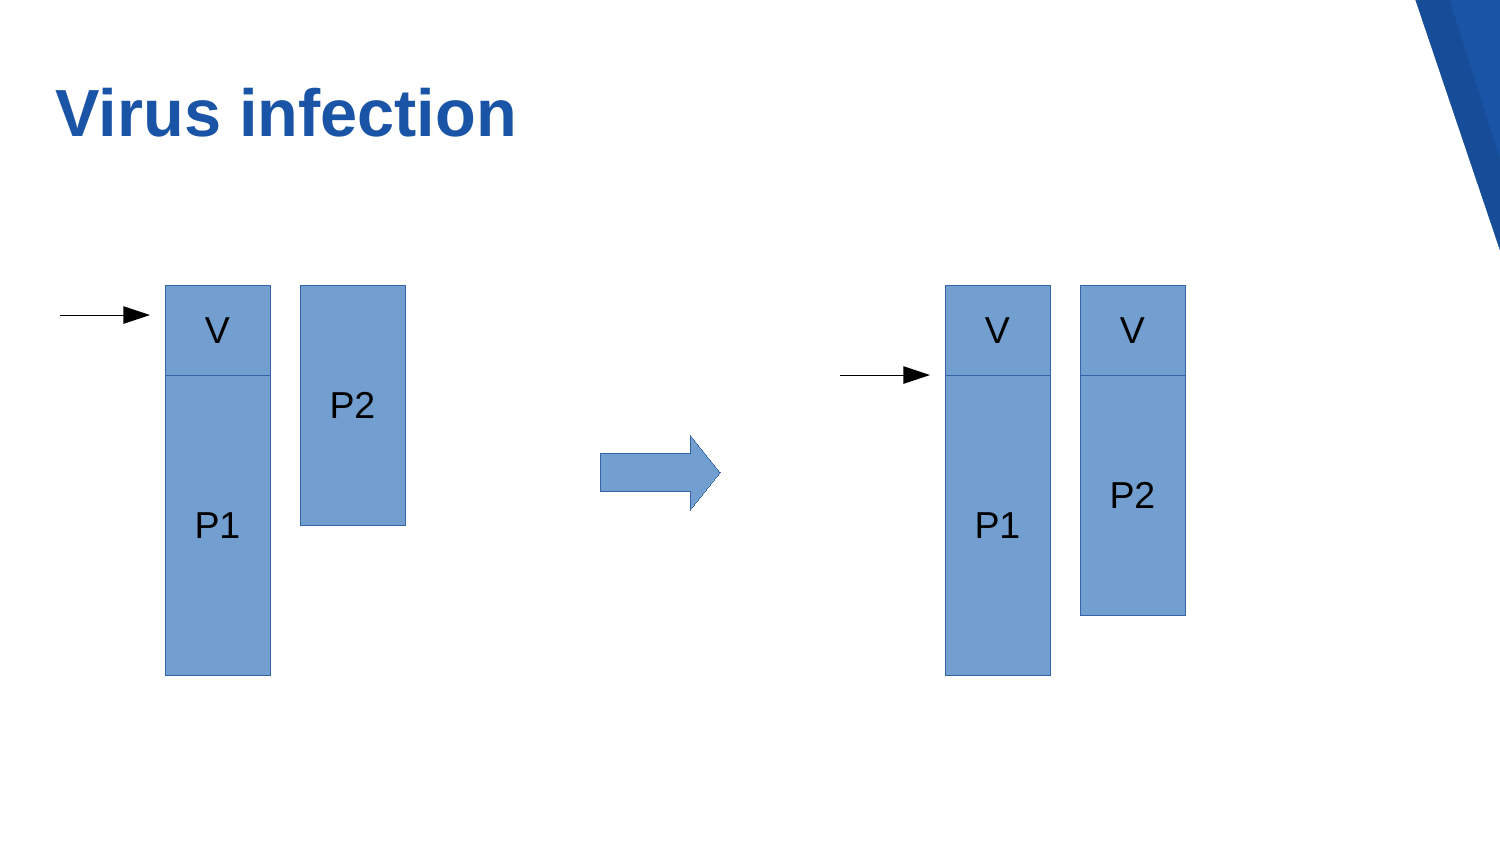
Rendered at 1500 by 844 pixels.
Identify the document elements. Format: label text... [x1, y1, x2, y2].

text_box P2 [300, 285, 406, 526]
text_box V [945, 285, 1051, 376]
text_box P1 [165, 376, 271, 676]
text_box [600, 435, 721, 511]
title Virus infection [40, 97, 1231, 166]
text_box P2 [1080, 376, 1186, 616]
text_box P1 [945, 376, 1051, 676]
text_box V [1080, 285, 1186, 376]
text_box V [165, 285, 271, 376]
